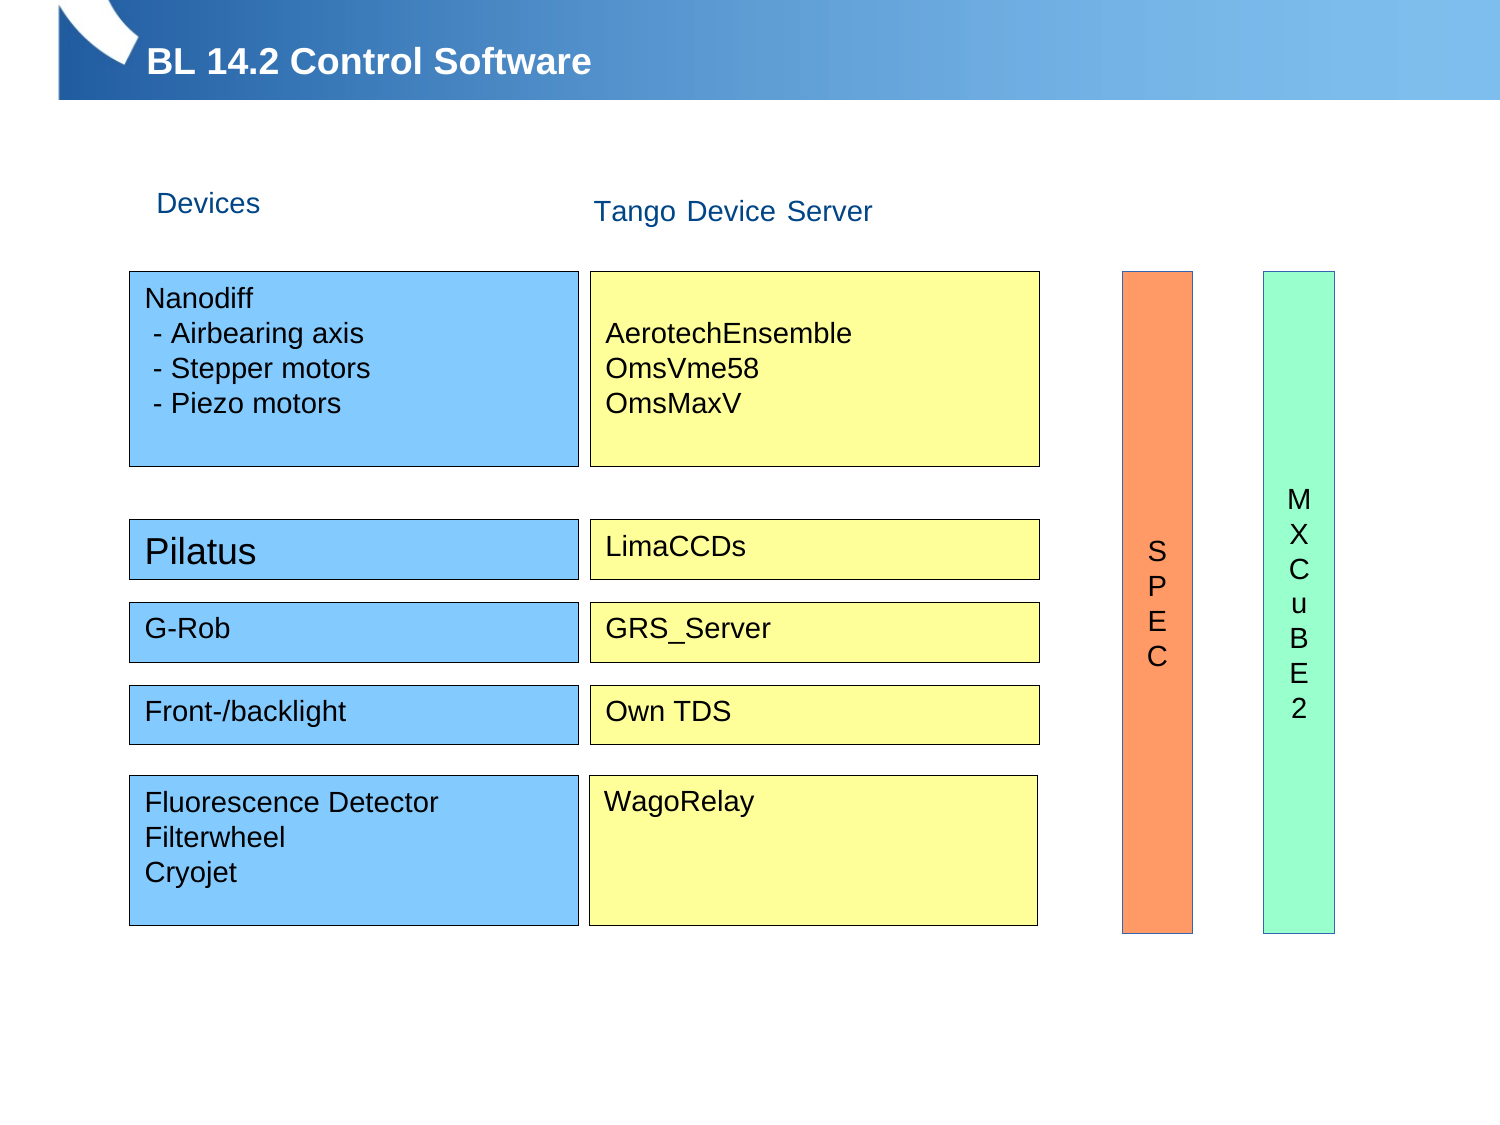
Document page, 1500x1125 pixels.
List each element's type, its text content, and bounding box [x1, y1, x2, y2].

text_box AerotechEnsemble OmsVme58 OmsMaxV [590, 271, 1040, 467]
text_box G-Rob [129, 602, 579, 663]
text_box Front-/backlight [129, 685, 579, 745]
text_box Own TDS [590, 685, 1040, 745]
text_box WagoRelay [589, 775, 1038, 926]
text_box S P E C [1122, 271, 1193, 934]
text_box Fluorescence Detector Filterwheel Cryojet [129, 775, 579, 926]
text_box Nanodiff - Airbearing axis - Stepper motors - Piezo motors [129, 271, 579, 467]
text_box Tango Device Server [578, 176, 1028, 249]
text_box Pilatus [129, 519, 579, 580]
text_box M X C u B E 2 [1263, 271, 1335, 934]
text_box Devices [141, 177, 532, 237]
picture [0, 0, 1500, 100]
text_box LimaCCDs [590, 519, 1040, 580]
title BL 14.2 Control Software [131, 23, 1482, 96]
text_box GRS_Server [590, 602, 1040, 663]
